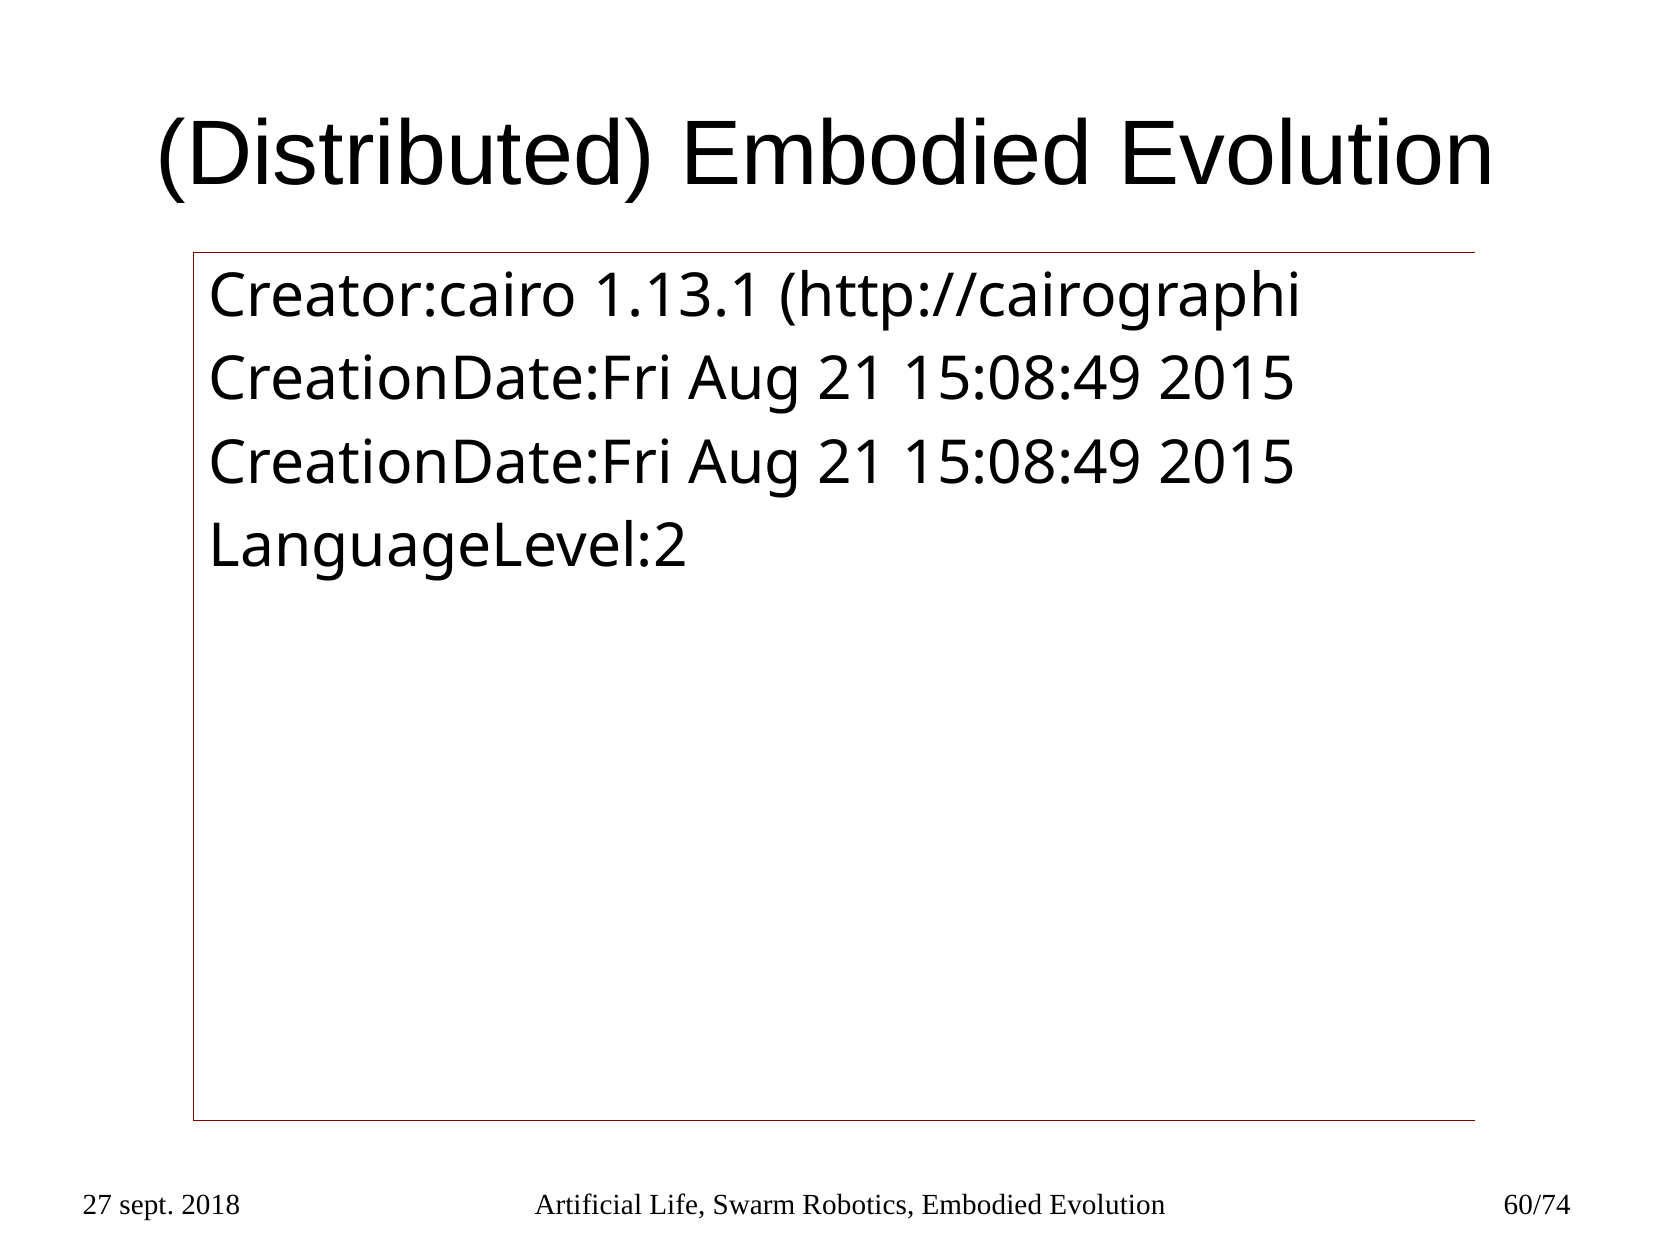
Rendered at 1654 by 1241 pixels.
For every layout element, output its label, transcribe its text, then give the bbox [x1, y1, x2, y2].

title (Distributed) Embodied Evolution [82, 49, 1571, 257]
picture [188, 248, 1475, 1121]
